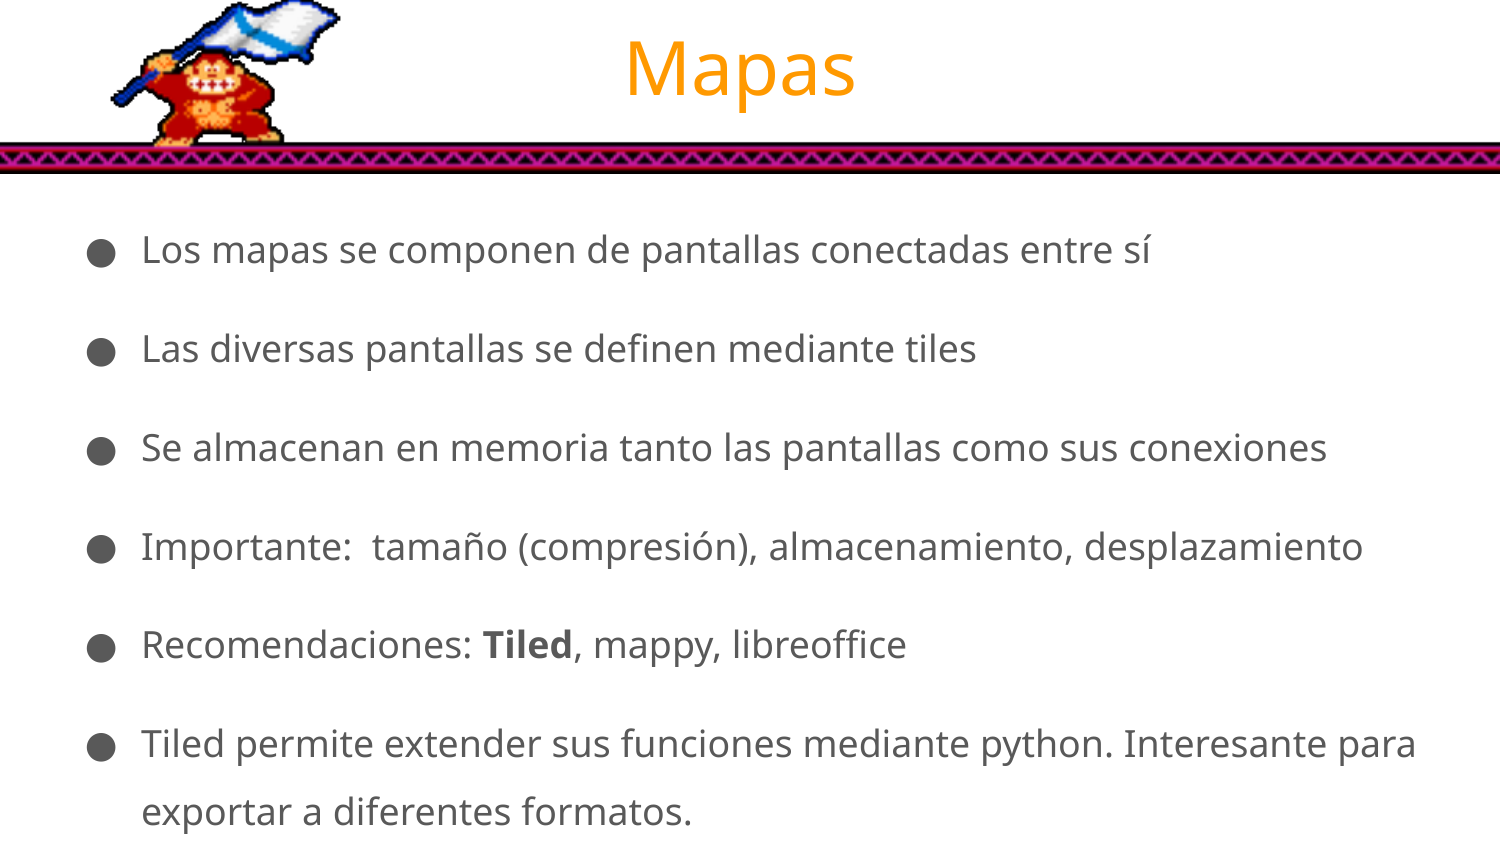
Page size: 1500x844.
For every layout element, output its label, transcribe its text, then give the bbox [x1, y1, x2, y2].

list Los mapas se componen de pantallas conectadas entre sí Las diversas pantallas se definen mediante tiles Se almacenan en memoria tanto las pantallas como sus conexiones Importante: tamaño (compresión), almacenamiento, desplazamiento Recomendaciones: Tiled, mappy, libreoffice Tiled permite extender sus funciones mediante python. Interesante para exportar a diferentes formatos. [51, 189, 1449, 828]
title Mapas [608, 18, 1141, 112]
picture [0, 0, 1500, 174]
